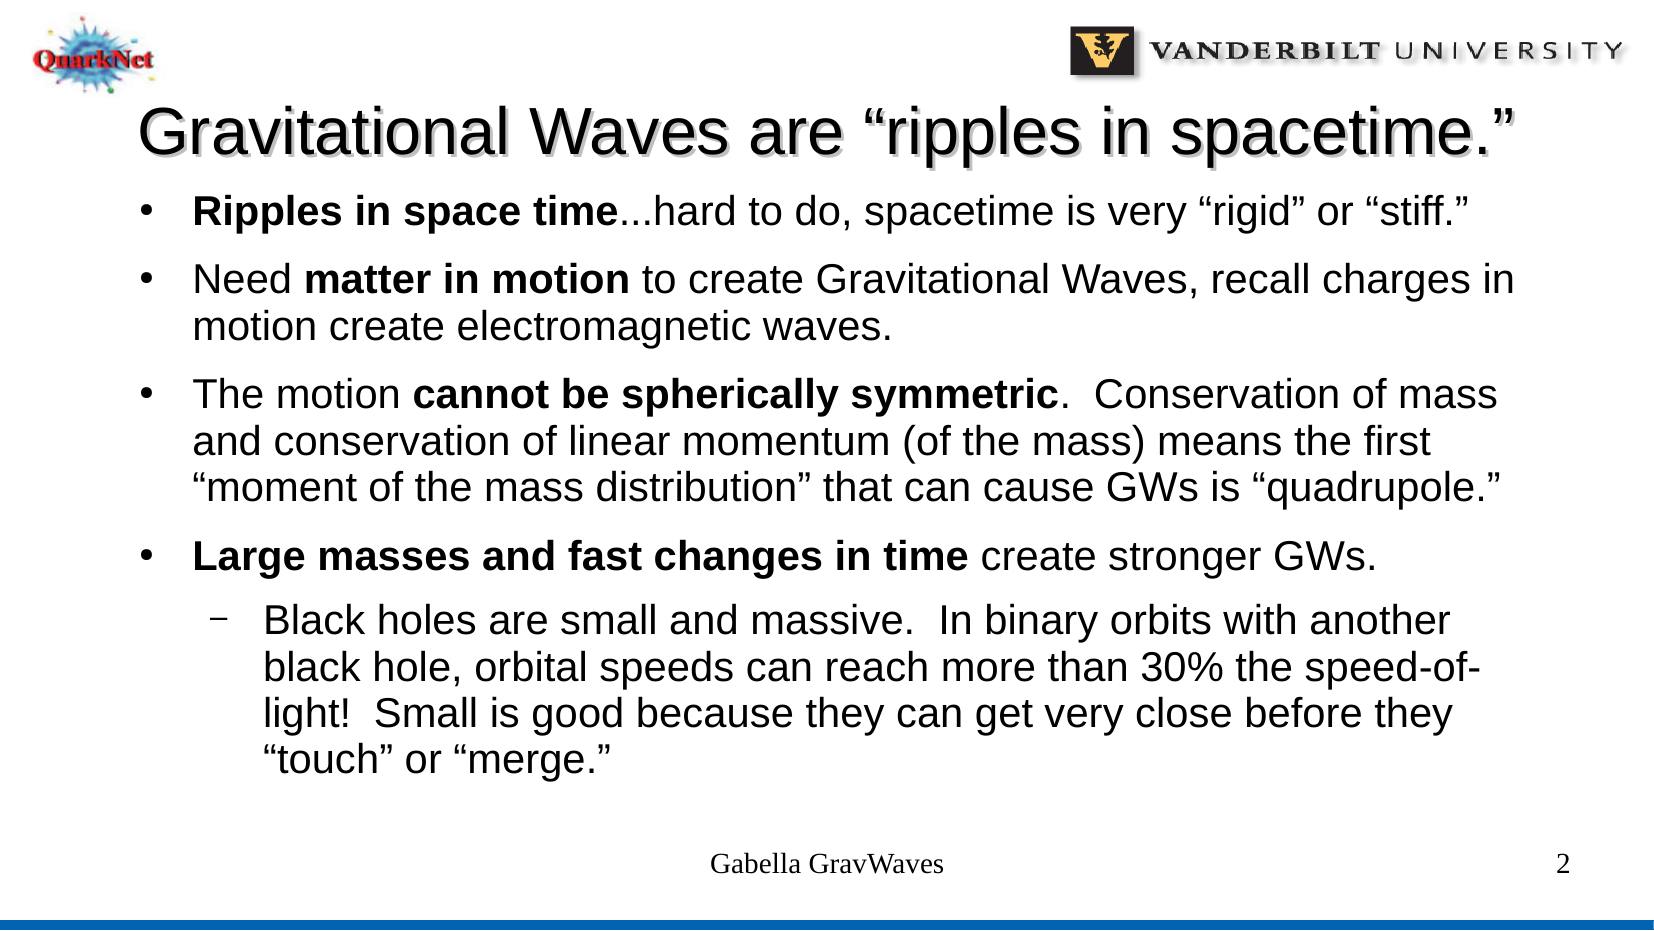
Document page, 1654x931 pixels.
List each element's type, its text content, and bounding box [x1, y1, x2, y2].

title Gravitational Waves are “ripples in spacetime.” [82, 93, 1571, 169]
picture [19, 12, 166, 102]
list Ripples in space time...hard to do, spacetime is very “rigid” or “stiff.” Need matter in motion to create Gravitational Waves, recall charges in motion create electromagnetic waves. The motion cannot be spherically symmetric. Conservation of mass and conservation of linear momentum (of the mass) means the first “moment of the mass distribution” that can cause GWs is “quadrupole.” Large masses and fast changes in time create stronger GWs. Black holes are small and massive. In binary orbits with another black hole, orbital speeds can reach more than 30% the speed-of-light! Small is good because they can get very close before they “touch” or “merge.” [121, 187, 1534, 852]
picture [1067, 23, 1638, 86]
